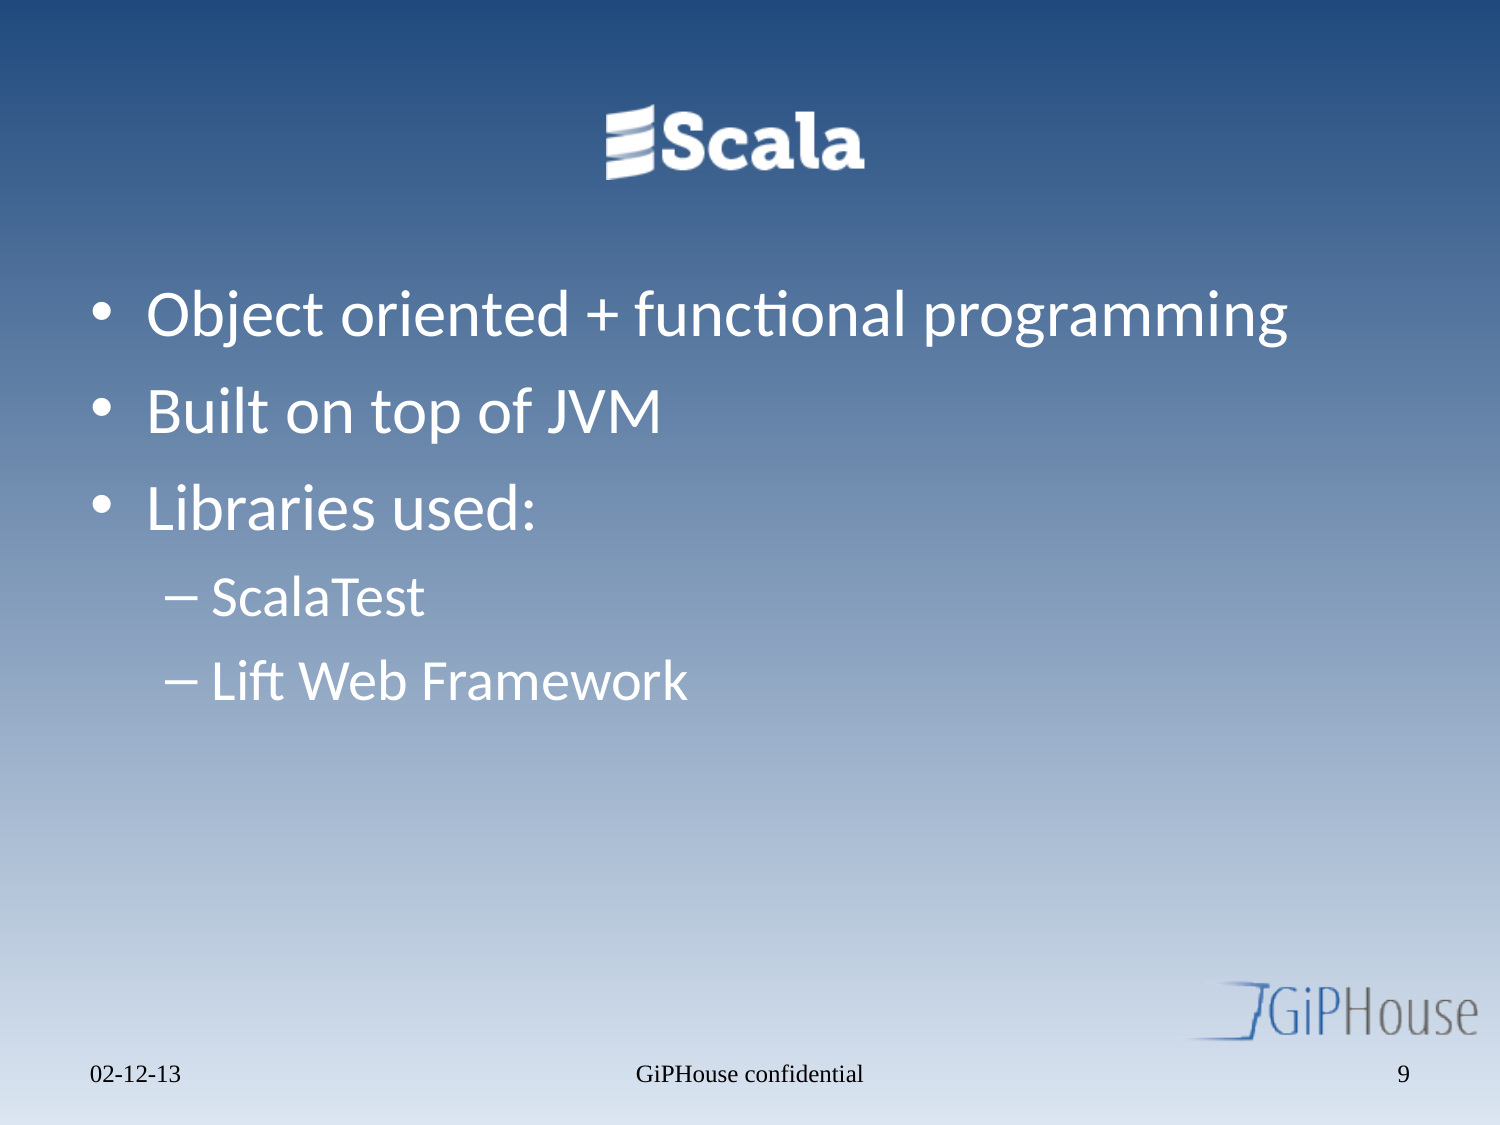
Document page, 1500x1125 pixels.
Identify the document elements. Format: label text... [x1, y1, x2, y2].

text_box GiPHouse confidential [512, 1042, 988, 1103]
picture [606, 104, 871, 180]
list Object oriented + functional programming Built on top of JVM Libraries used: ScalaTest Lift Web Framework [75, 262, 1426, 1005]
text_box 02-12-13 [74, 1042, 426, 1103]
picture [1137, 937, 1482, 1086]
text_box <number> [1074, 1042, 1426, 1103]
